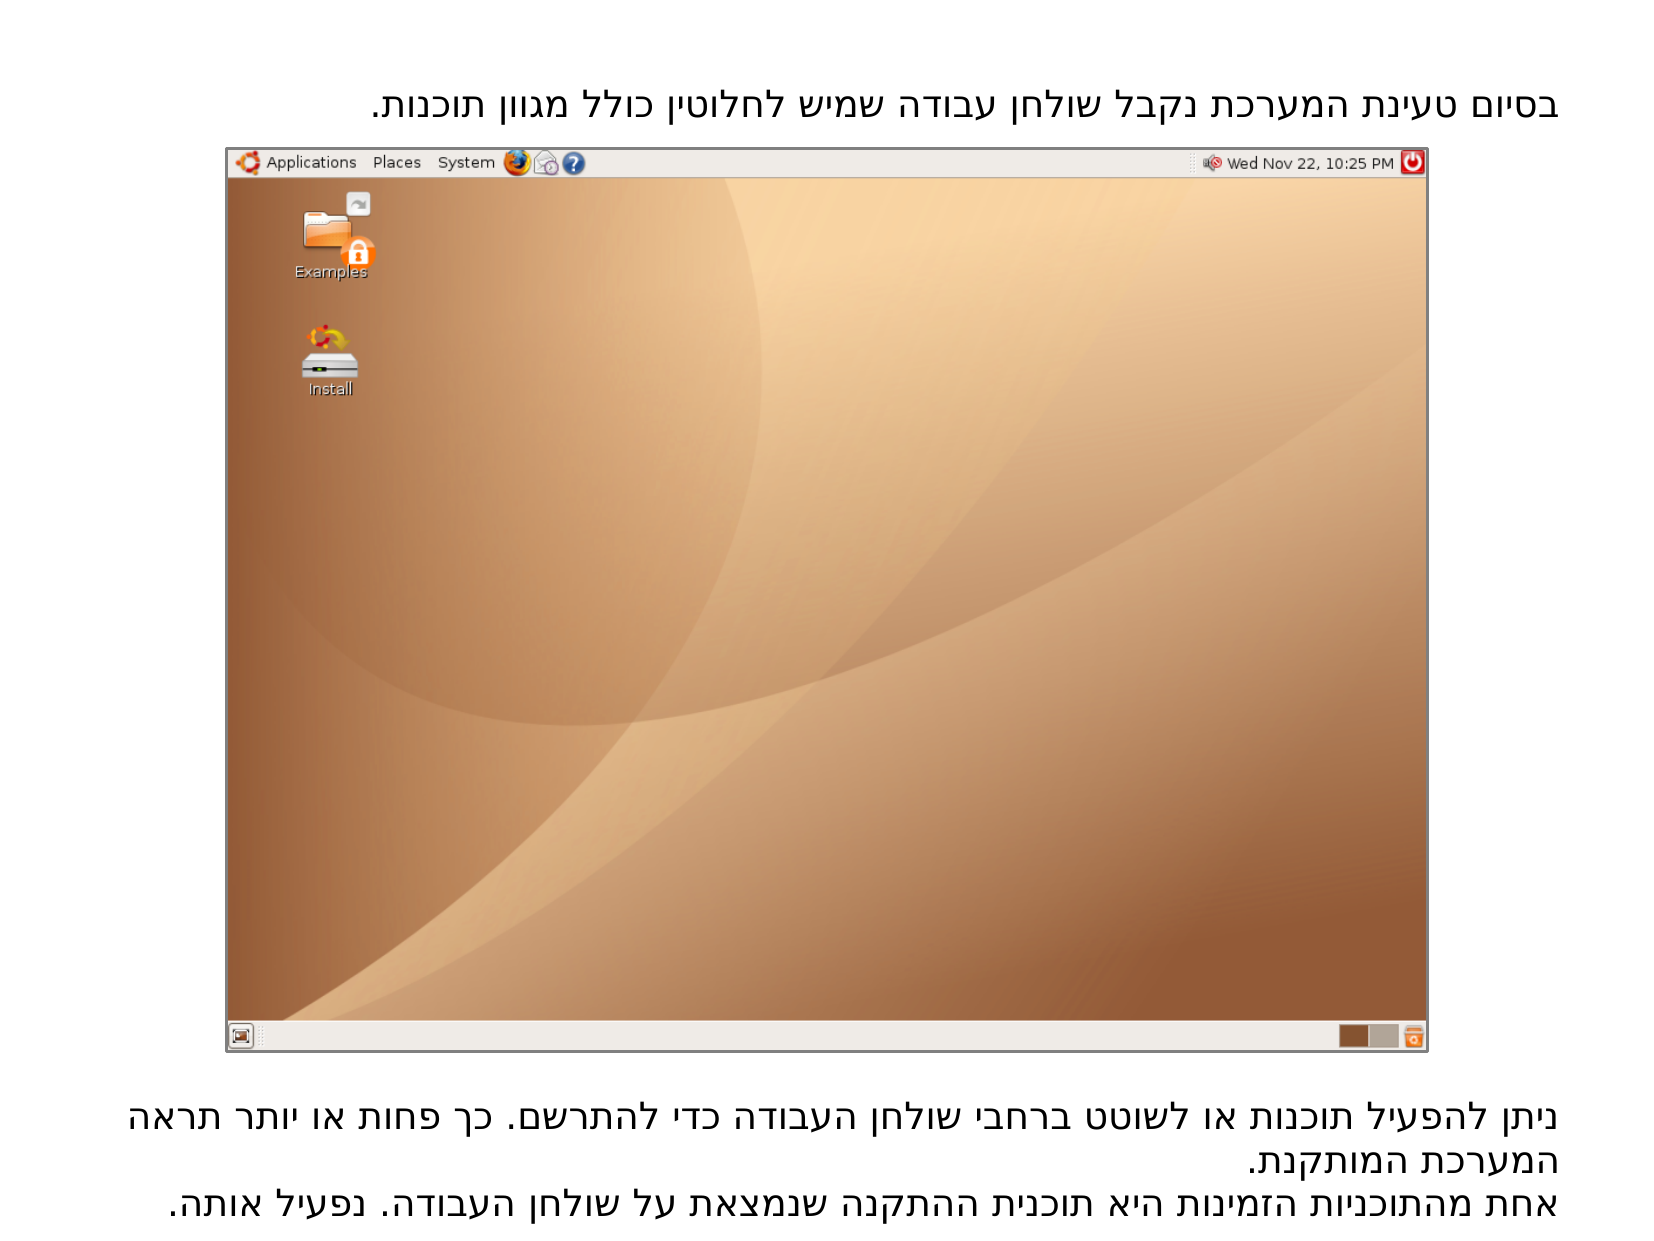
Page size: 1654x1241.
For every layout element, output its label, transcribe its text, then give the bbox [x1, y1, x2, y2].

text_box בסיום טעינת המערכת נקבל שולחן עבודה שמיש לחלוטין כולל מגוון תוכנות. [225, 75, 1576, 136]
picture [227, 150, 1427, 1051]
text_box ניתן להפעיל תוכנות או לשוטט ברחבי שולחן העבודה כדי להתרשם. כך פחות או יותר תראה המערכת המותקנת. אחת מהתוכניות הזמינות היא תוכנית ההתקנה שנמצאת על שולחן העבודה. נפעיל אותה. [75, 1087, 1576, 1241]
